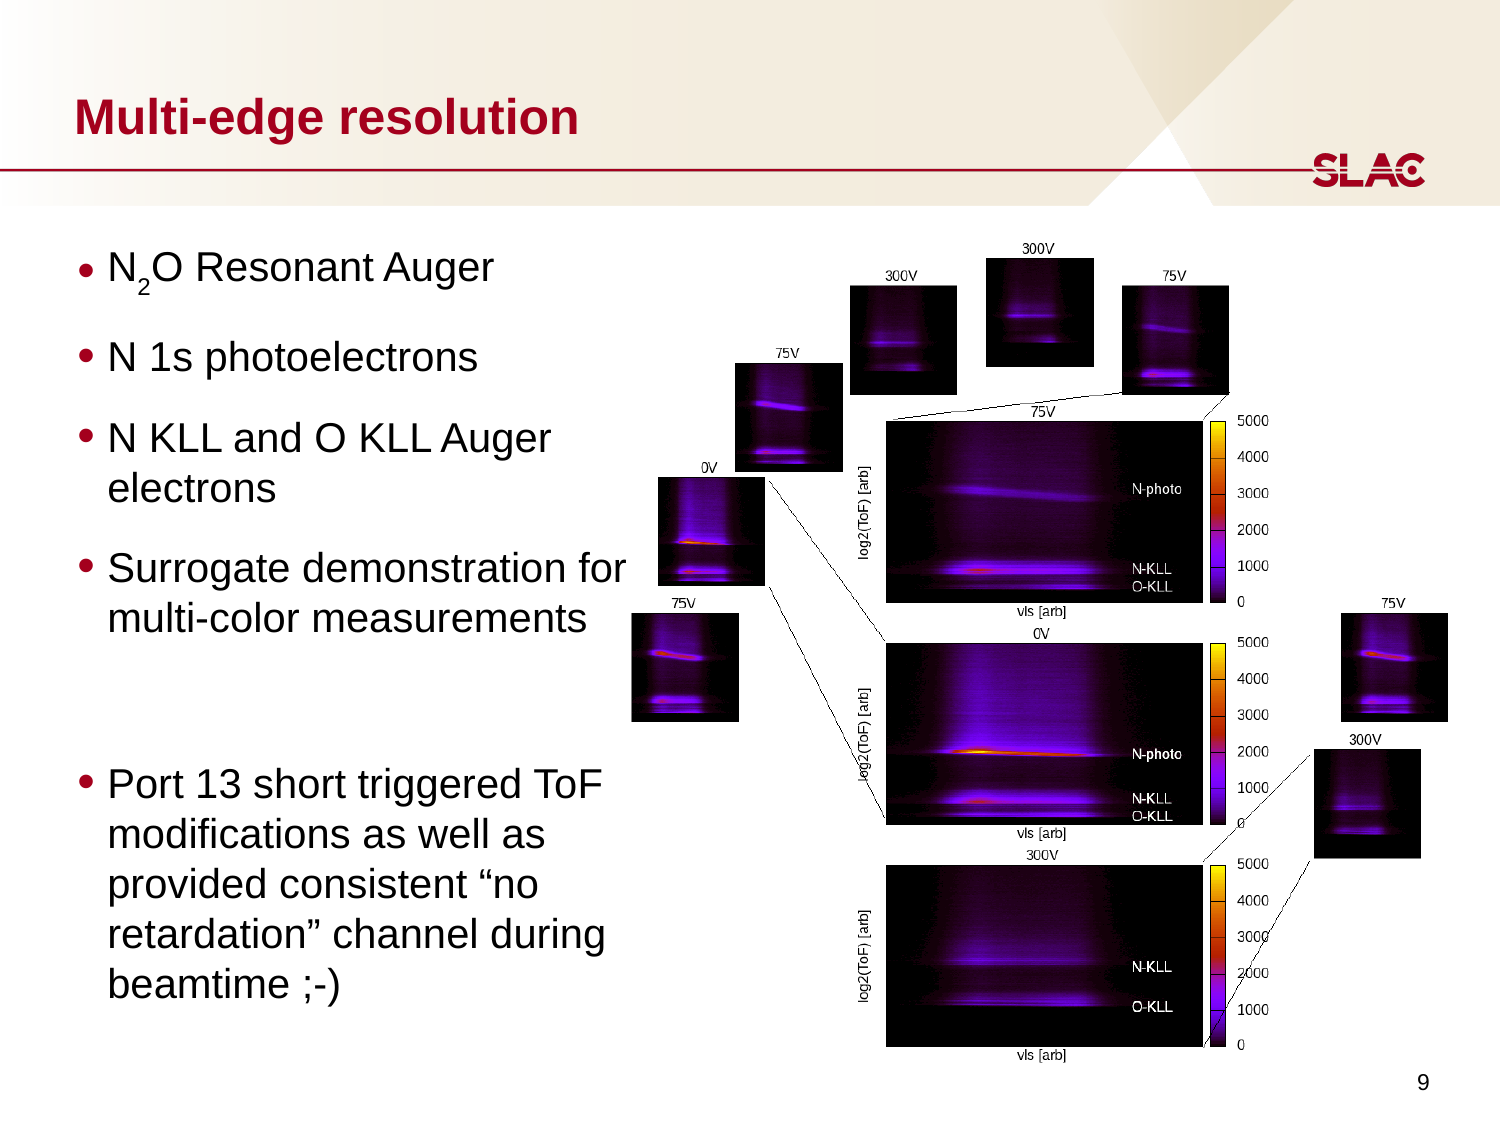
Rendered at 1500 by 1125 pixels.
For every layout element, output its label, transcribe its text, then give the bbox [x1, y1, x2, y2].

title Multi-edge resolution [74, 21, 1404, 145]
picture [0, 0, 1500, 206]
picture [600, 223, 1487, 1111]
slide_number 13 [1405, 1036, 1458, 1125]
list N2O Resonant Auger N 1s photoelectrons N KLL and O KLL Auger electrons Surrogate demonstration for multi-color measurements Port 13 short triggered ToF modifications as well as provided consistent “no retardation” channel during beamtime ;-) [30, 239, 631, 1081]
